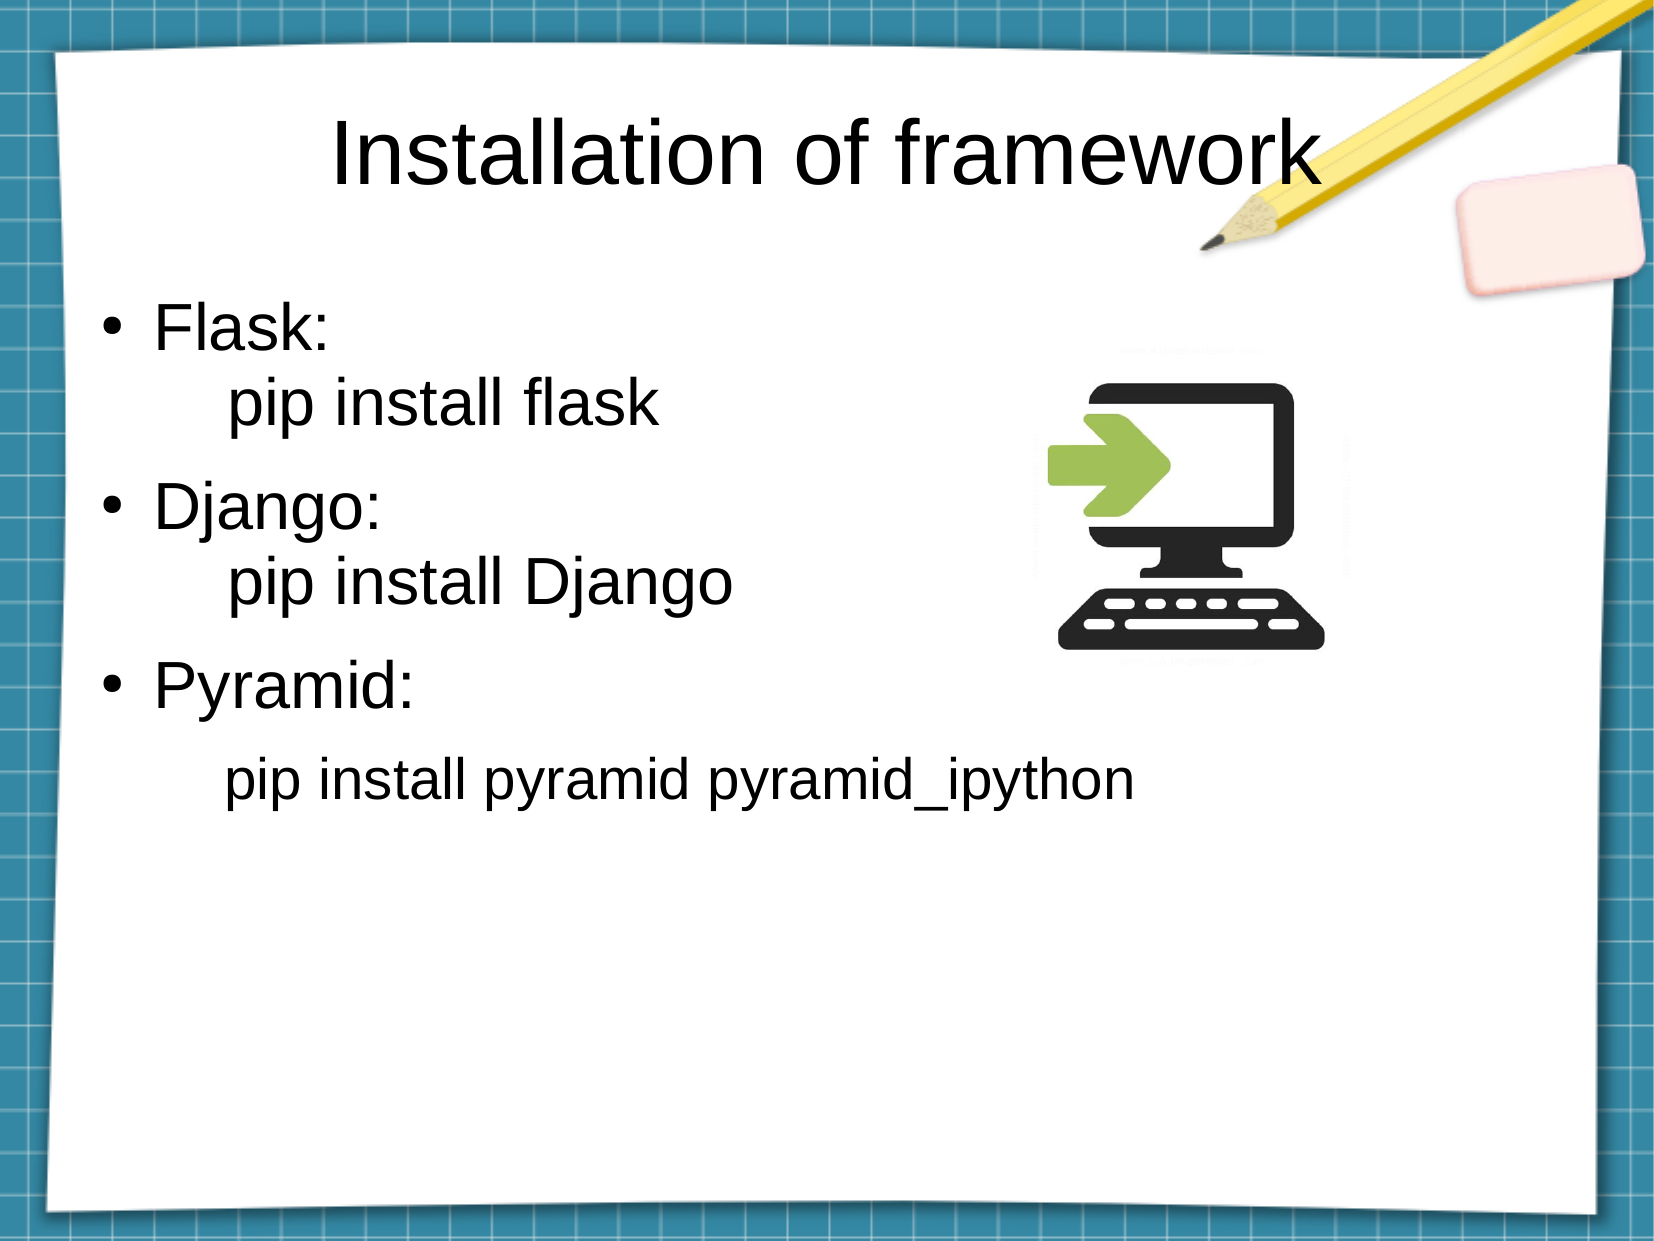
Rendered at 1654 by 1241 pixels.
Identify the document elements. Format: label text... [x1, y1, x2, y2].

list Flask: pip install flask Django: pip install Django Pyramid: pip install pyramid pyramid_ipython [82, 290, 1571, 1010]
picture [0, 0, 1654, 1241]
title Installation of framework [82, 49, 1571, 257]
